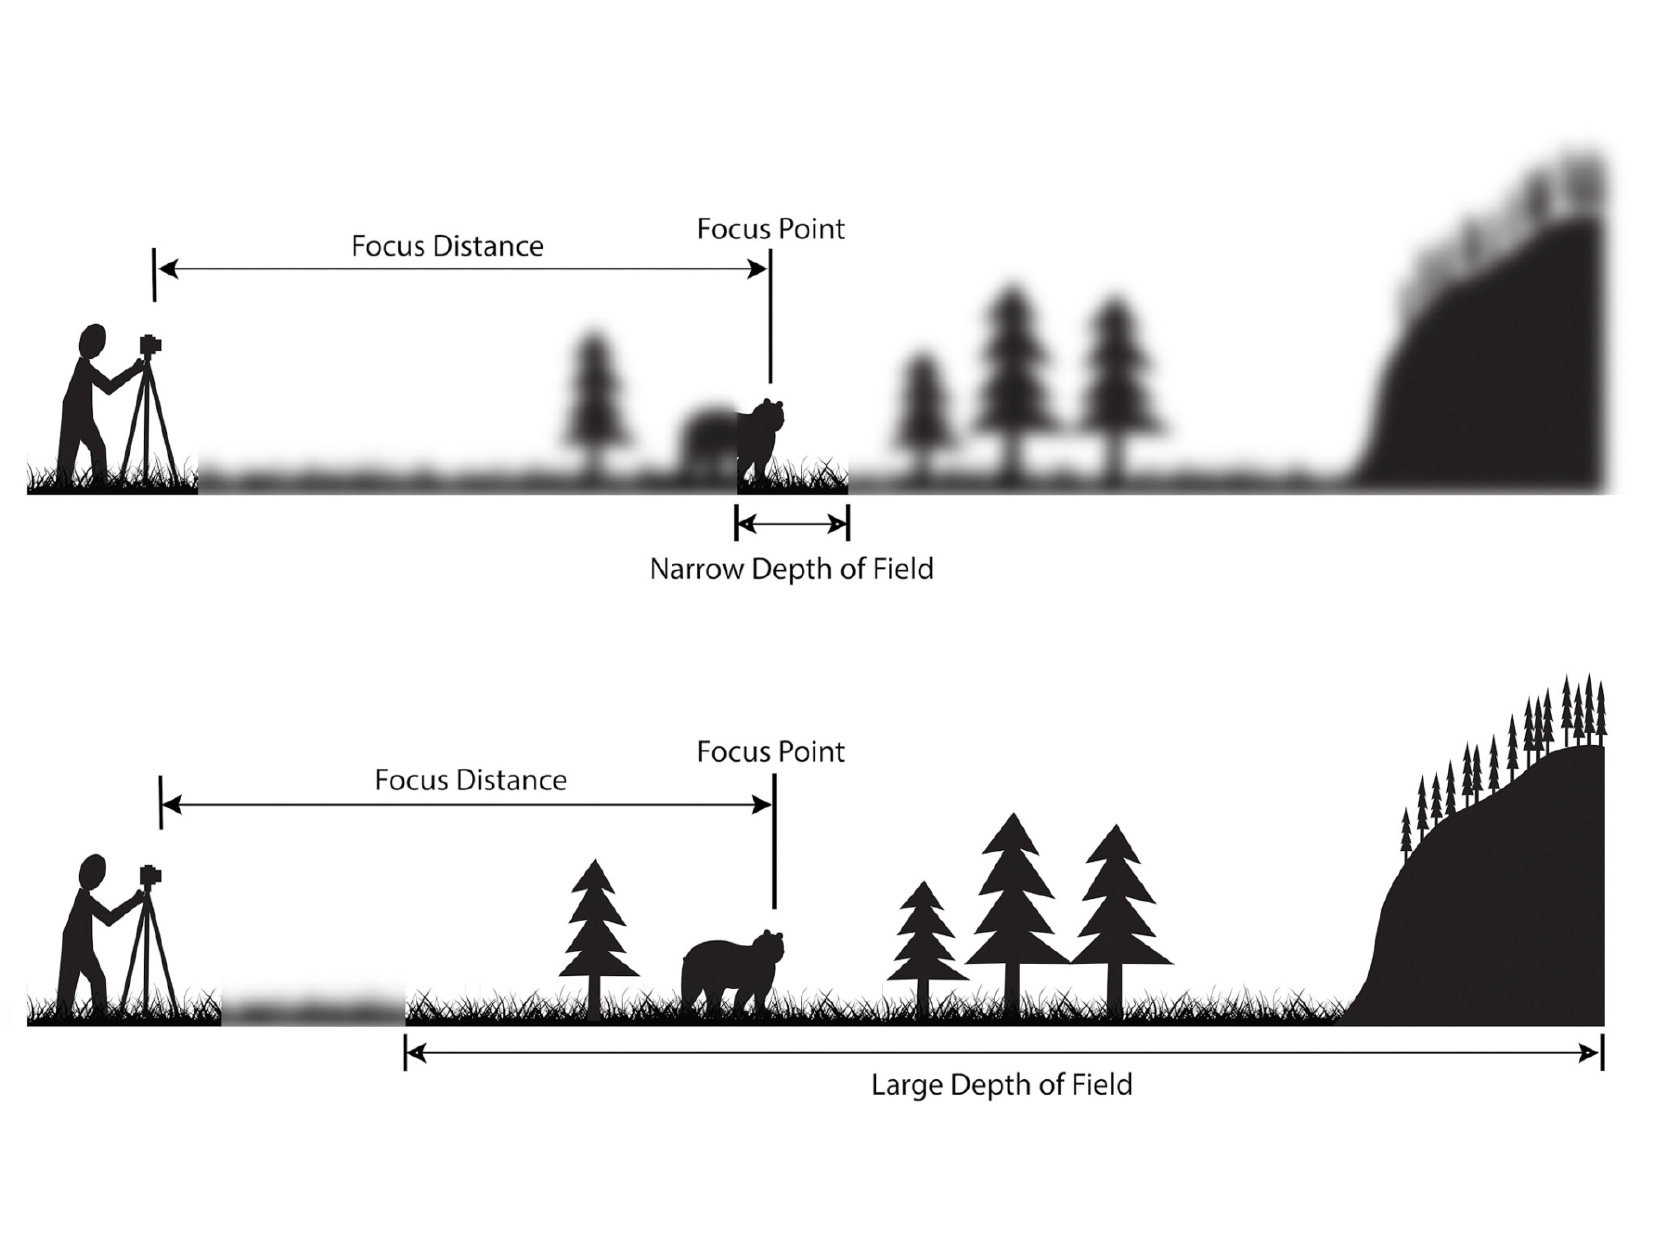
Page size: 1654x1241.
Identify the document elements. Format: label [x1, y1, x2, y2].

picture [0, 81, 1654, 1158]
